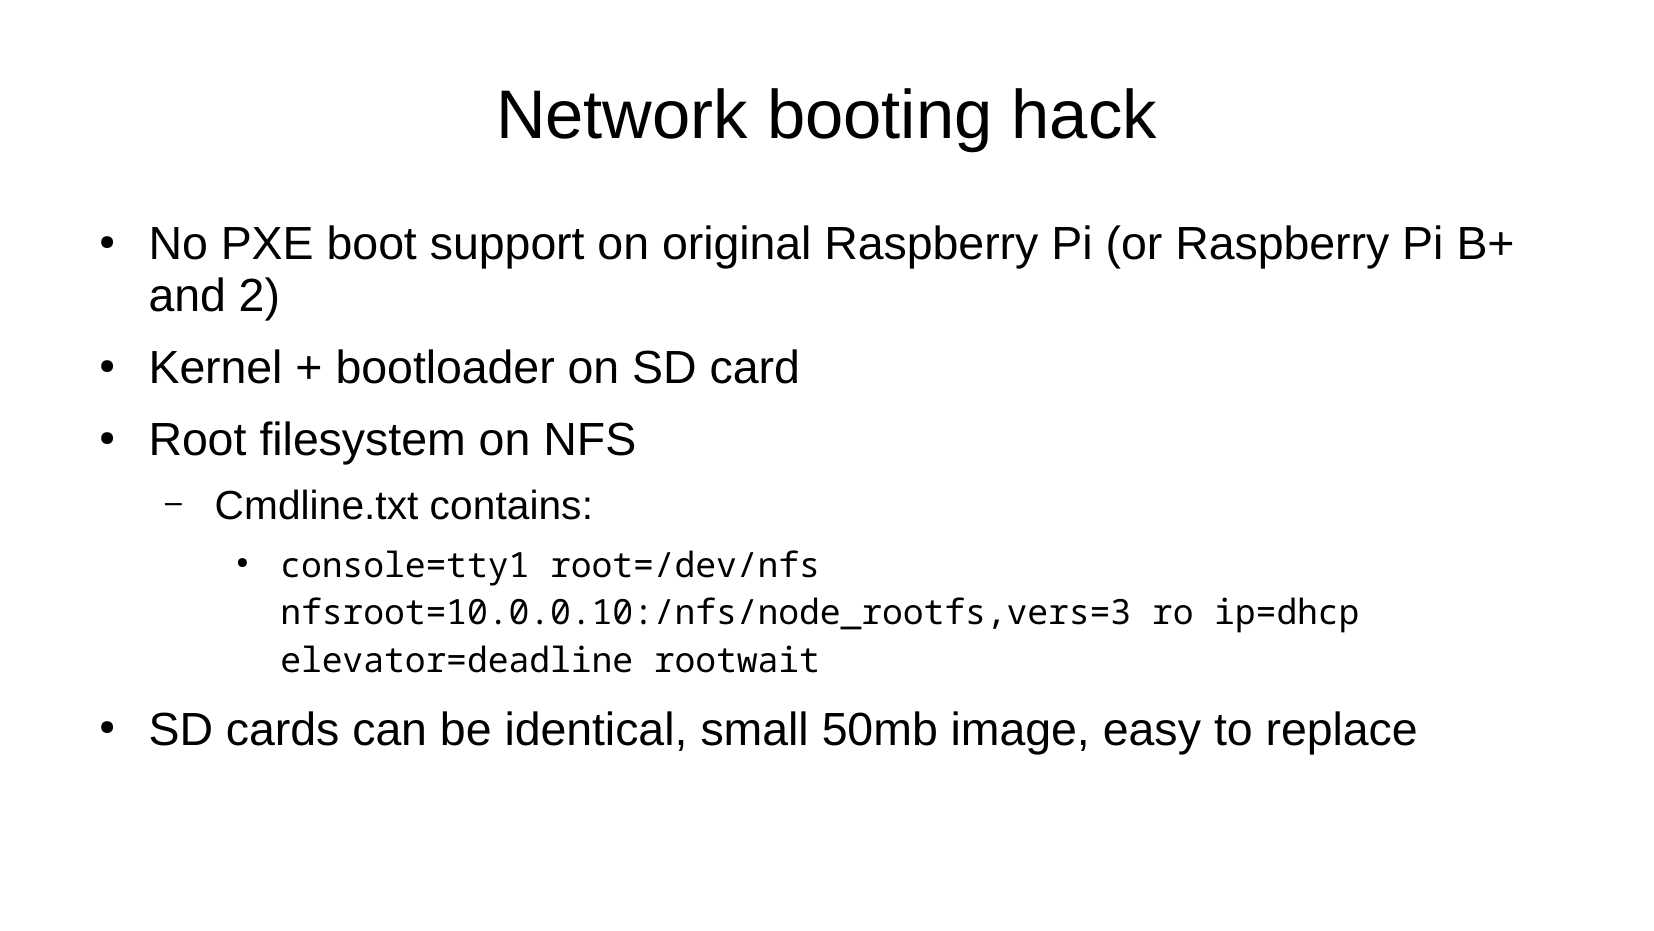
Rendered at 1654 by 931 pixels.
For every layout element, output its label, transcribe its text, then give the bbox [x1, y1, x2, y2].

list No PXE boot support on original Raspberry Pi (or Raspberry Pi B+ and 2) Kernel + bootloader on SD card Root filesystem on NFS Cmdline.txt contains: console=tty1 root=/dev/nfs nfsroot=10.0.0.10:/nfs/node_rootfs,vers=3 ro ip=dhcp elevator=deadline rootwait SD cards can be identical, small 50mb image, easy to replace [82, 217, 1583, 758]
title Network booting hack [82, 37, 1571, 193]
